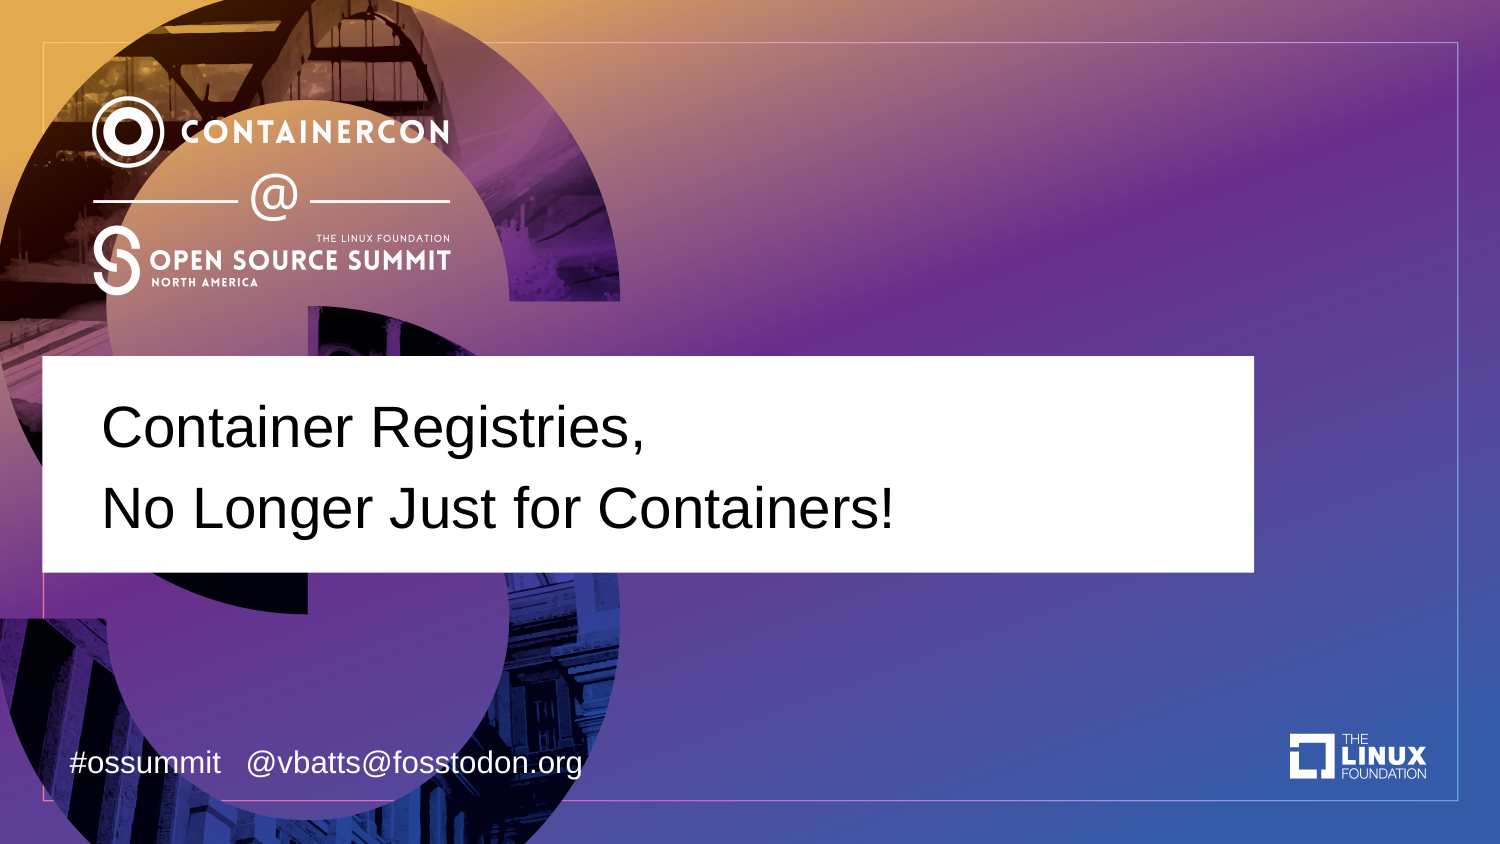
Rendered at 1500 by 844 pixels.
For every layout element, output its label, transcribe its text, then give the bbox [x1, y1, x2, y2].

list Container Registries, No Longer Just for Containers! [42, 356, 1255, 573]
text_box #ossummit [54, 732, 230, 790]
picture [0, 0, 1500, 844]
text_box @vbatts@fosstodon.org [230, 732, 601, 790]
